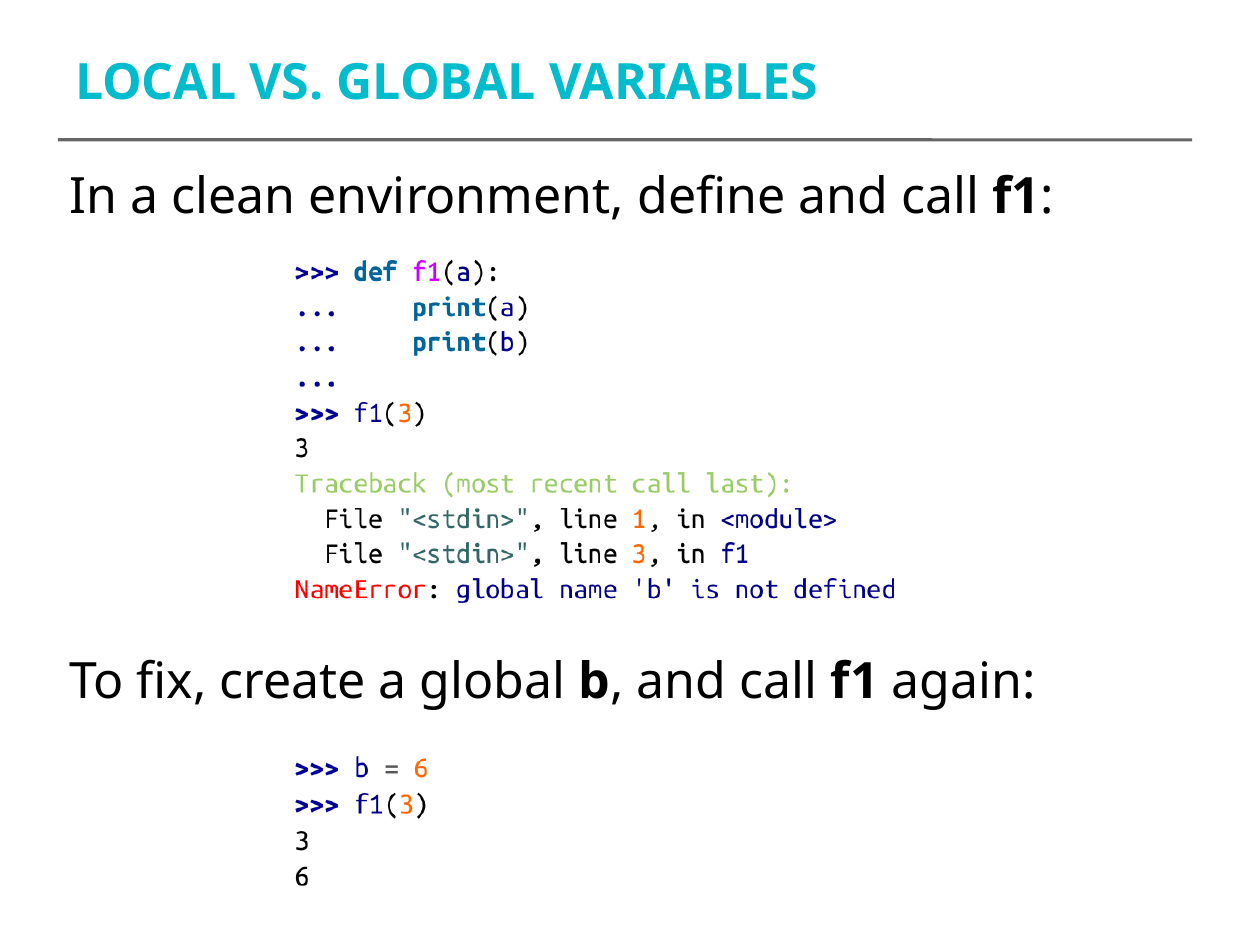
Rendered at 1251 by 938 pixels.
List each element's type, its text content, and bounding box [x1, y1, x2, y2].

title LOCAL VS. GLOBAL VARIABLES [62, 37, 1188, 122]
list In a clean environment, define and call f1: To fix, create a global b, and call f1 again: [56, 151, 1182, 831]
picture [295, 259, 894, 603]
picture [295, 755, 427, 886]
